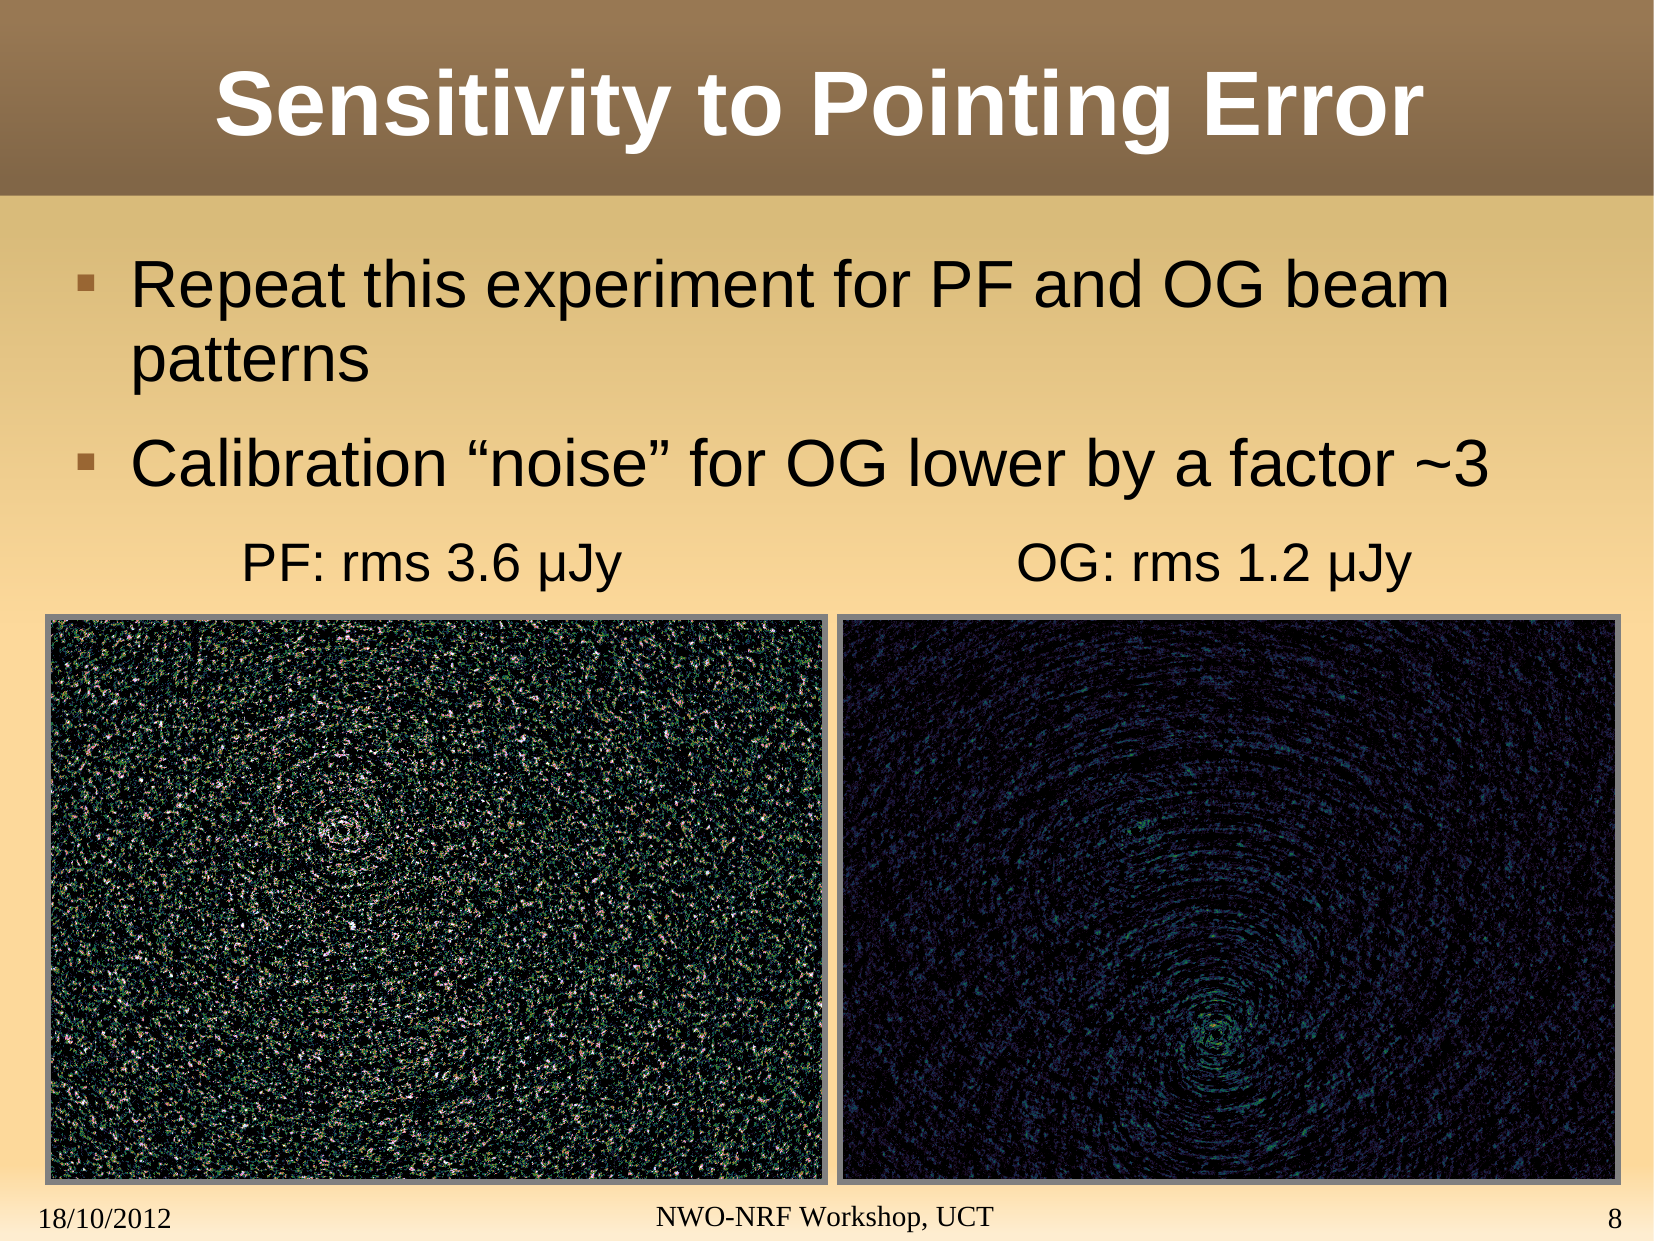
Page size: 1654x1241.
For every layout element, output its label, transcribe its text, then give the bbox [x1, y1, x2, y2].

title Sensitivity to Pointing Error [76, 0, 1565, 208]
list Repeat this experiment for PF and OG beam patterns Calibration “noise” for OG lower by a factor ~3 [60, 246, 1549, 524]
text_box OG: rms 1.2 μJy [810, 524, 1621, 601]
text_box PF: rms 3.6 μJy [27, 524, 810, 601]
list Repeat this experiment for PF and OG beam patterns Calibration “noise” for OG lower by a factor ~3 [60, 601, 1549, 1066]
picture [0, 0, 1654, 1241]
